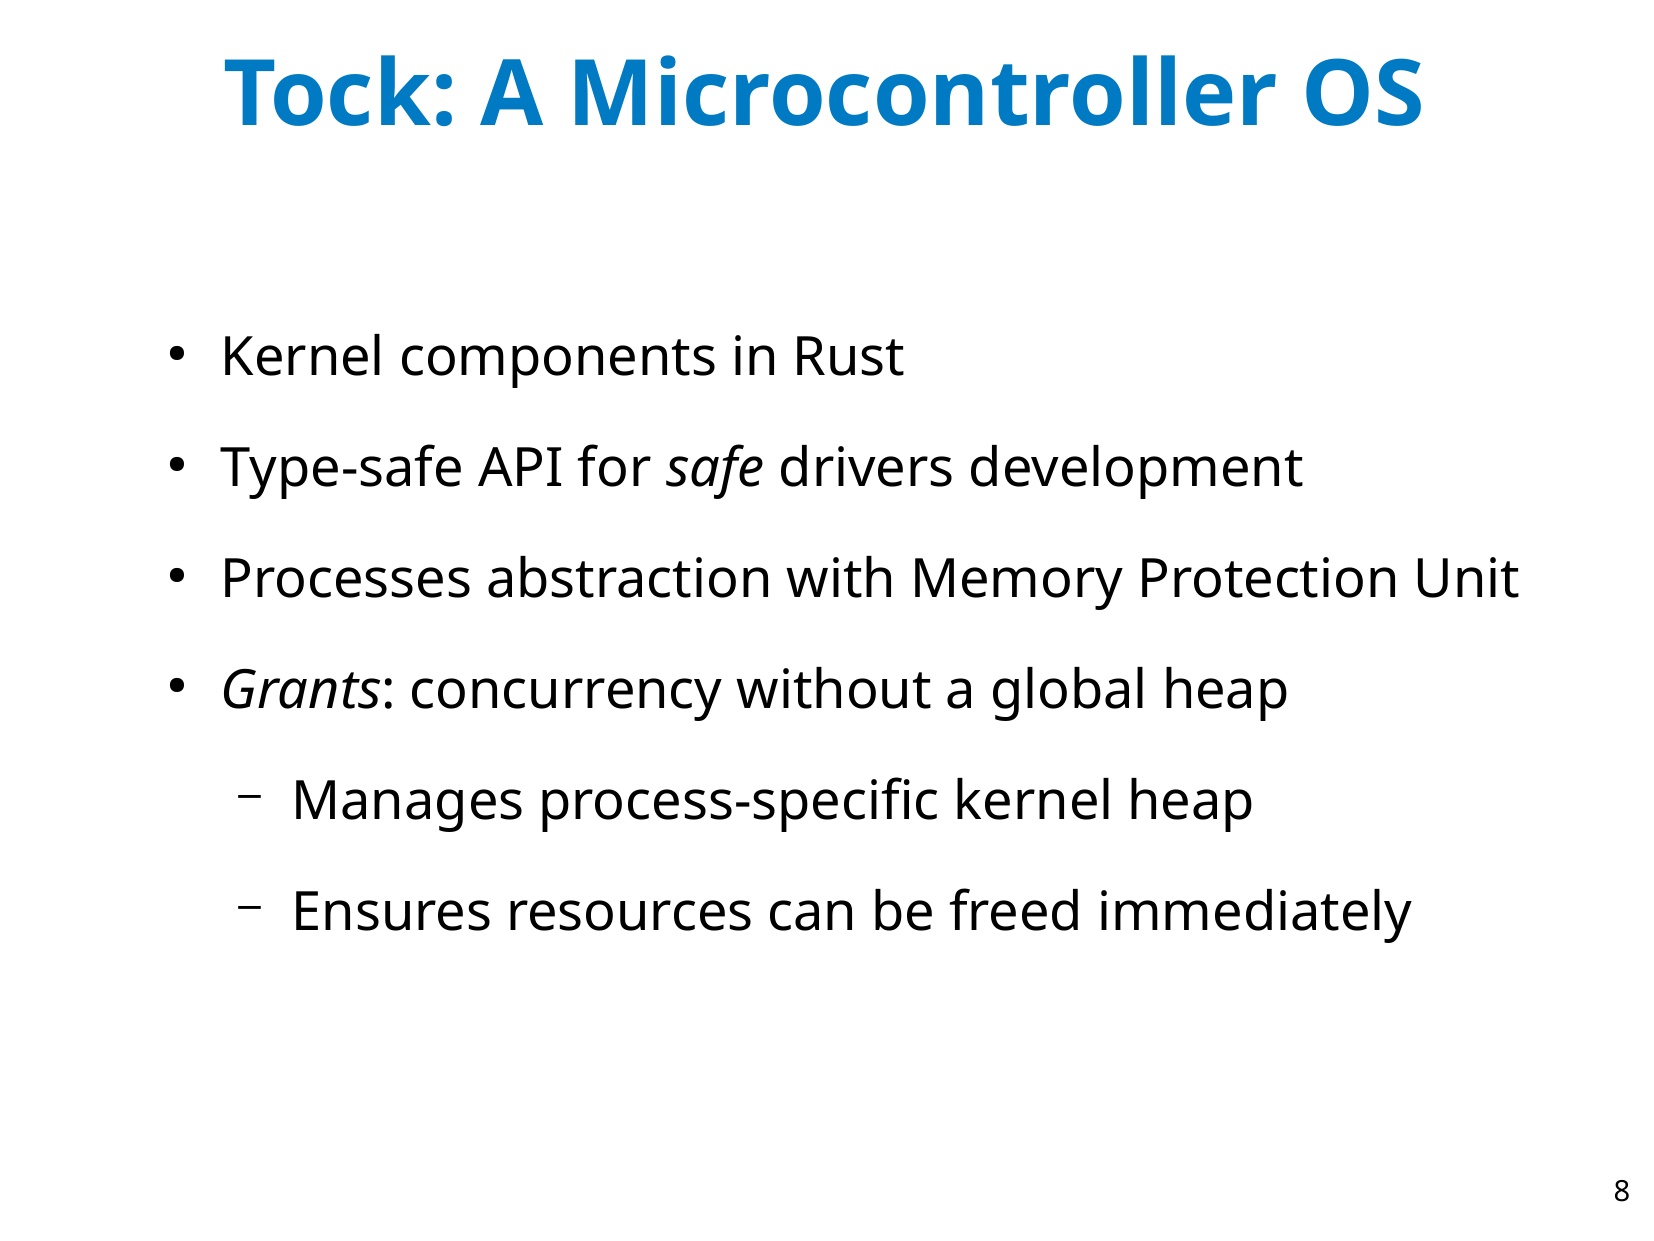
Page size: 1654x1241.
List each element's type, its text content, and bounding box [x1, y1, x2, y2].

text_box Tock: A Microcontroller OS [0, 0, 1651, 181]
text_box Kernel components in Rust Type-safe API for safe drivers development Processes abstraction with Memory Protection Unit Grants: concurrency without a global heap Manages process-specific kernel heap Ensures resources can be freed immediately [134, 151, 1537, 1075]
